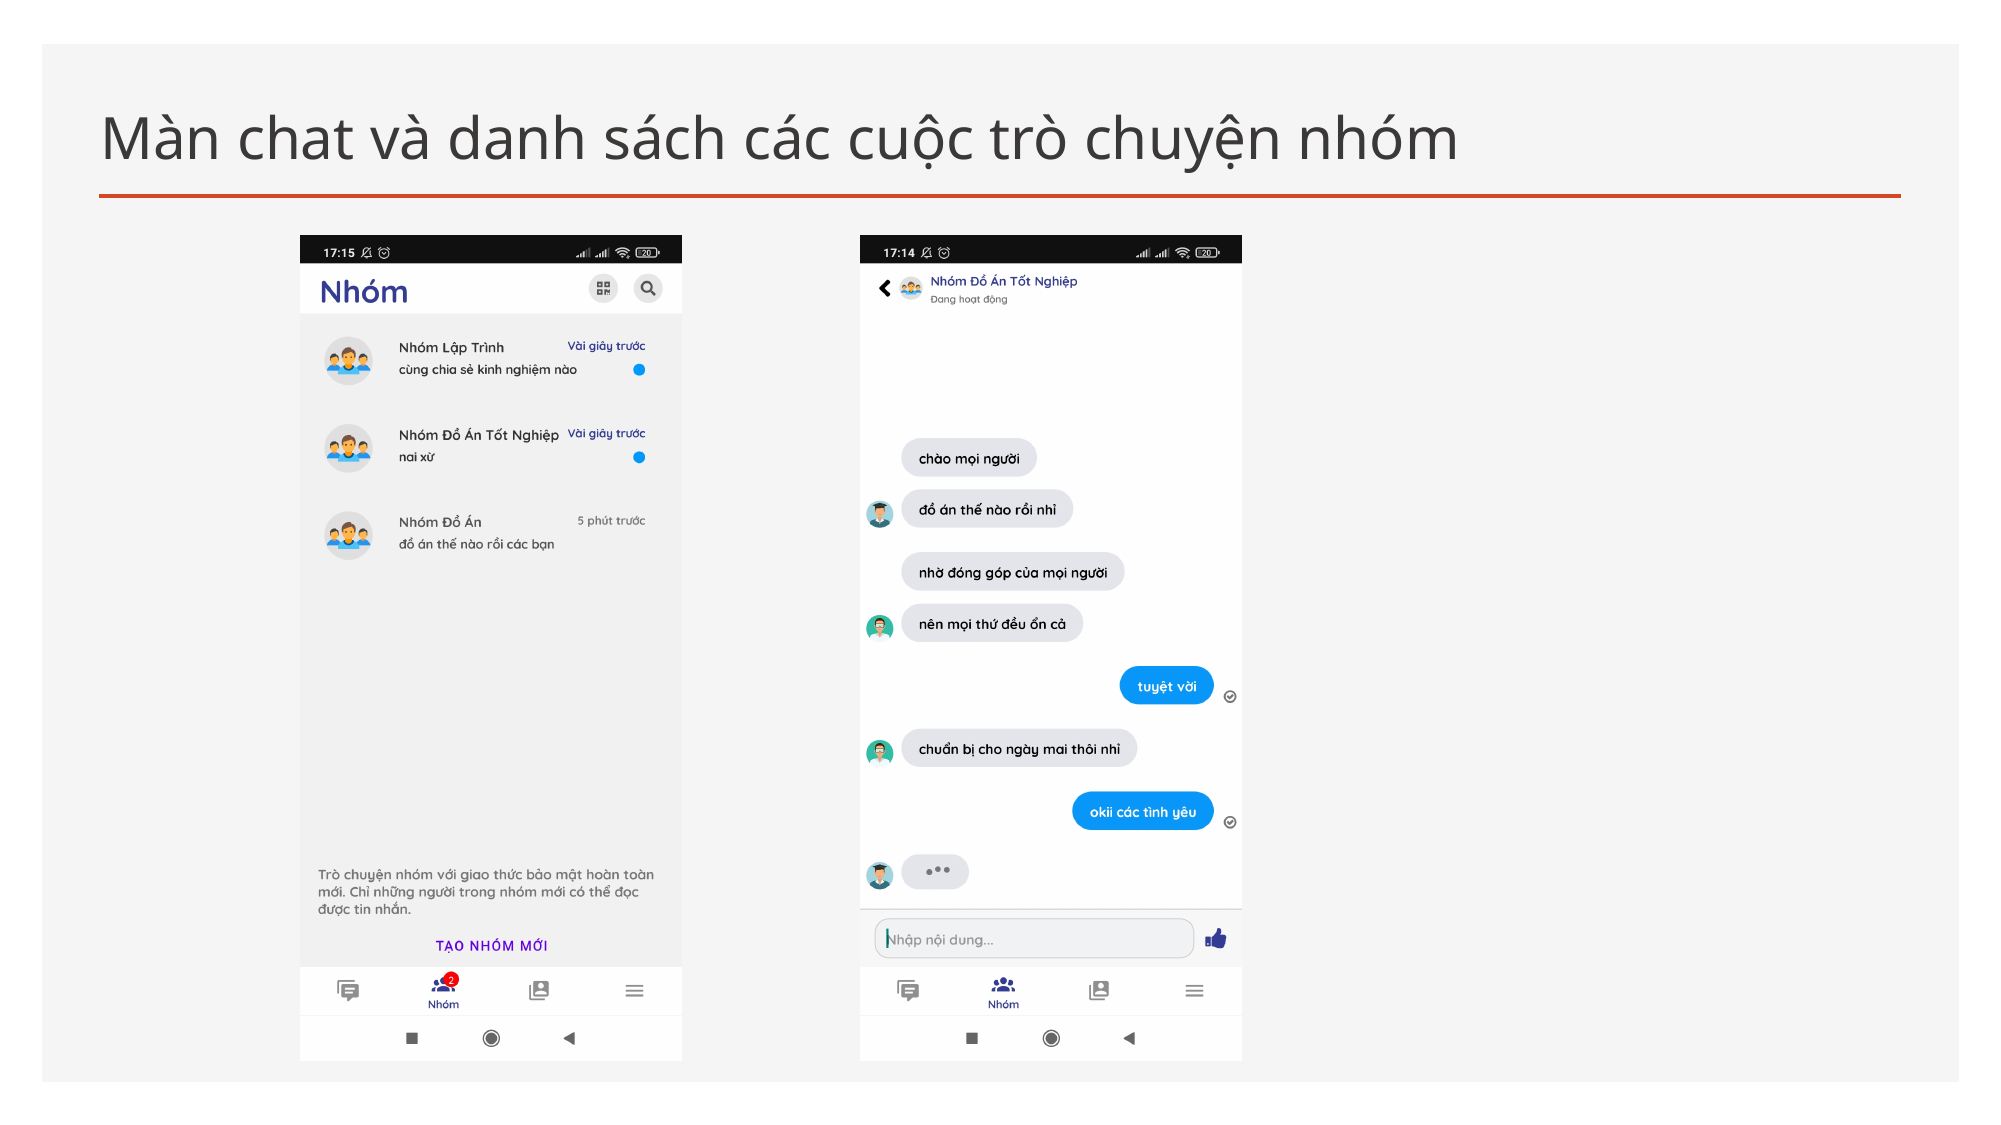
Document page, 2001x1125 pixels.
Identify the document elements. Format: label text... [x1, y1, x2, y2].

picture [860, 235, 1242, 1061]
title Màn chat và danh sách các cuộc trò chuyện nhóm [85, 73, 1637, 179]
picture [300, 235, 682, 1061]
